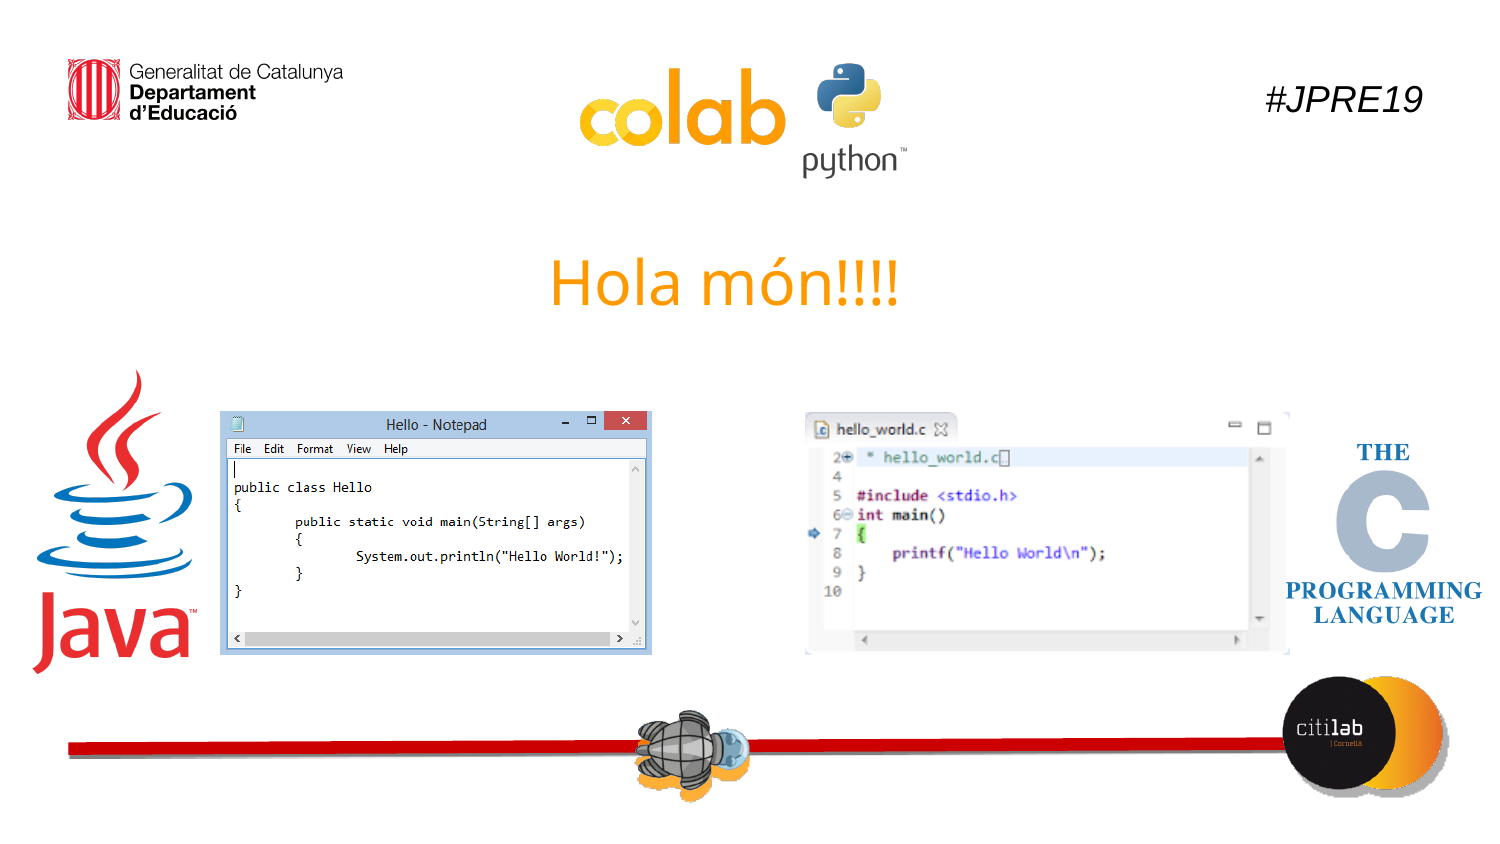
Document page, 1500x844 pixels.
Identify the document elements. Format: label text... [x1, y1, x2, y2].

picture [1281, 675, 1445, 791]
picture [220, 411, 652, 655]
text_box Hola món!!!! [533, 227, 944, 312]
picture [627, 694, 759, 798]
text_box #JPRE19 [1250, 59, 1462, 120]
picture [32, 369, 197, 674]
picture [68, 59, 343, 120]
picture [551, 52, 993, 191]
picture [805, 412, 1484, 656]
